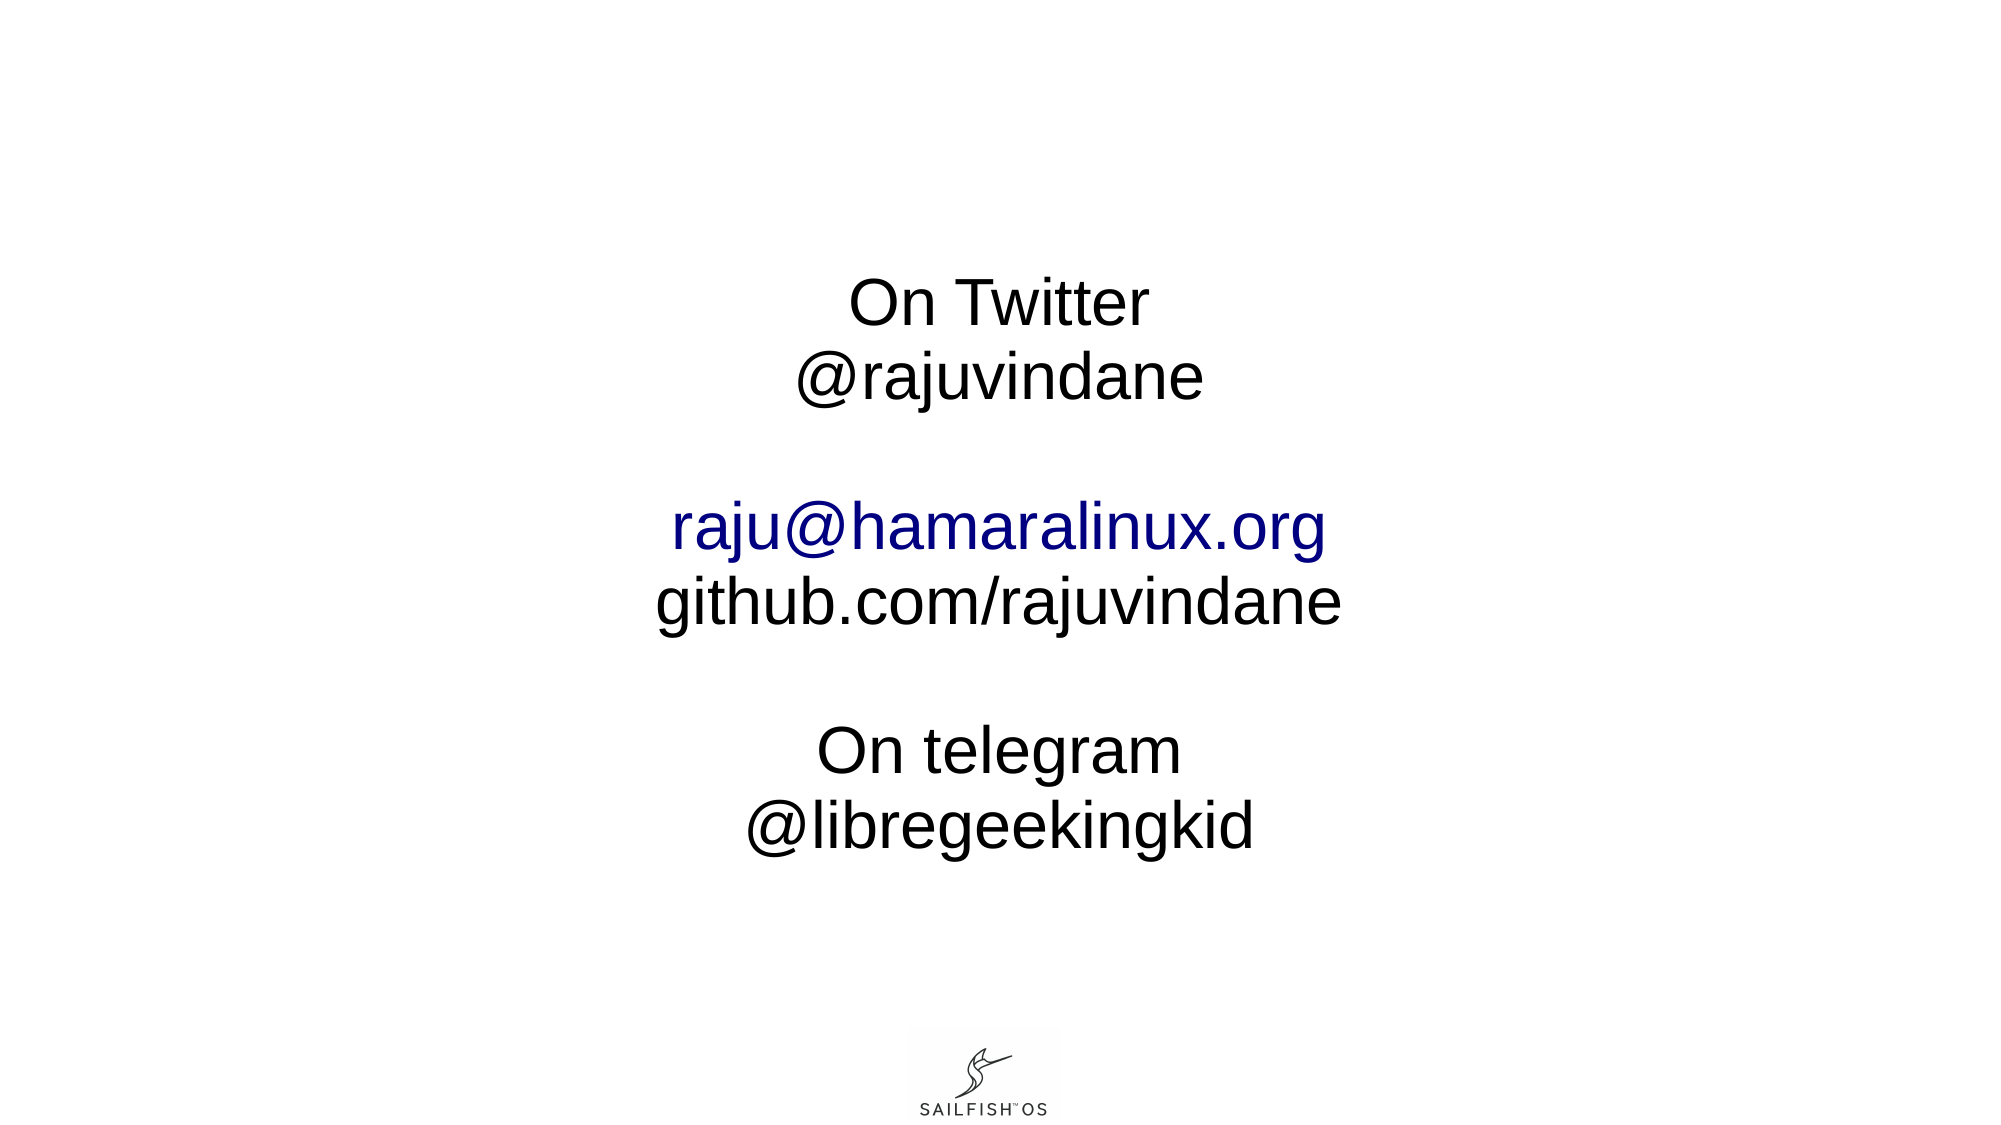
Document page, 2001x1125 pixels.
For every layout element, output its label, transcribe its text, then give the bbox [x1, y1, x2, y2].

picture [908, 1068, 1061, 1120]
subtitle On Twitter @rajuvindane raju@hamaralinux.org github.com/rajuvindane On telegram @libregeekingkid [137, 59, 1863, 1068]
